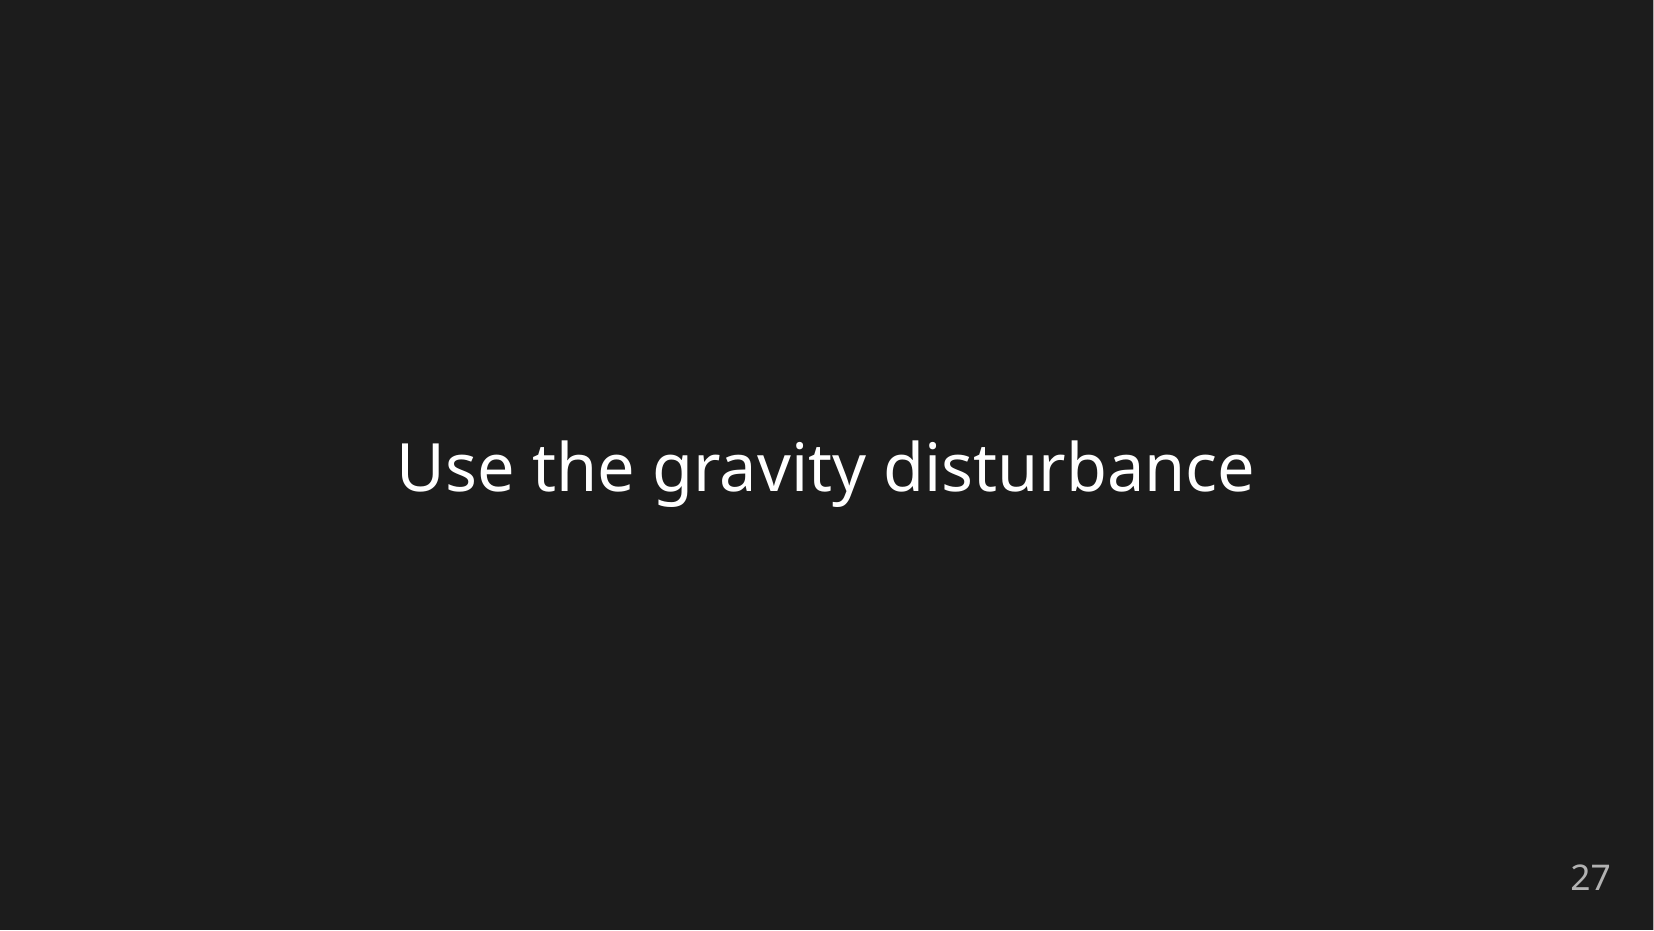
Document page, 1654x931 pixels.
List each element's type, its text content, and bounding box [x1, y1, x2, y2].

subtitle Use the gravity disturbance [82, 105, 1571, 826]
text_box <number> [1409, 845, 1626, 916]
